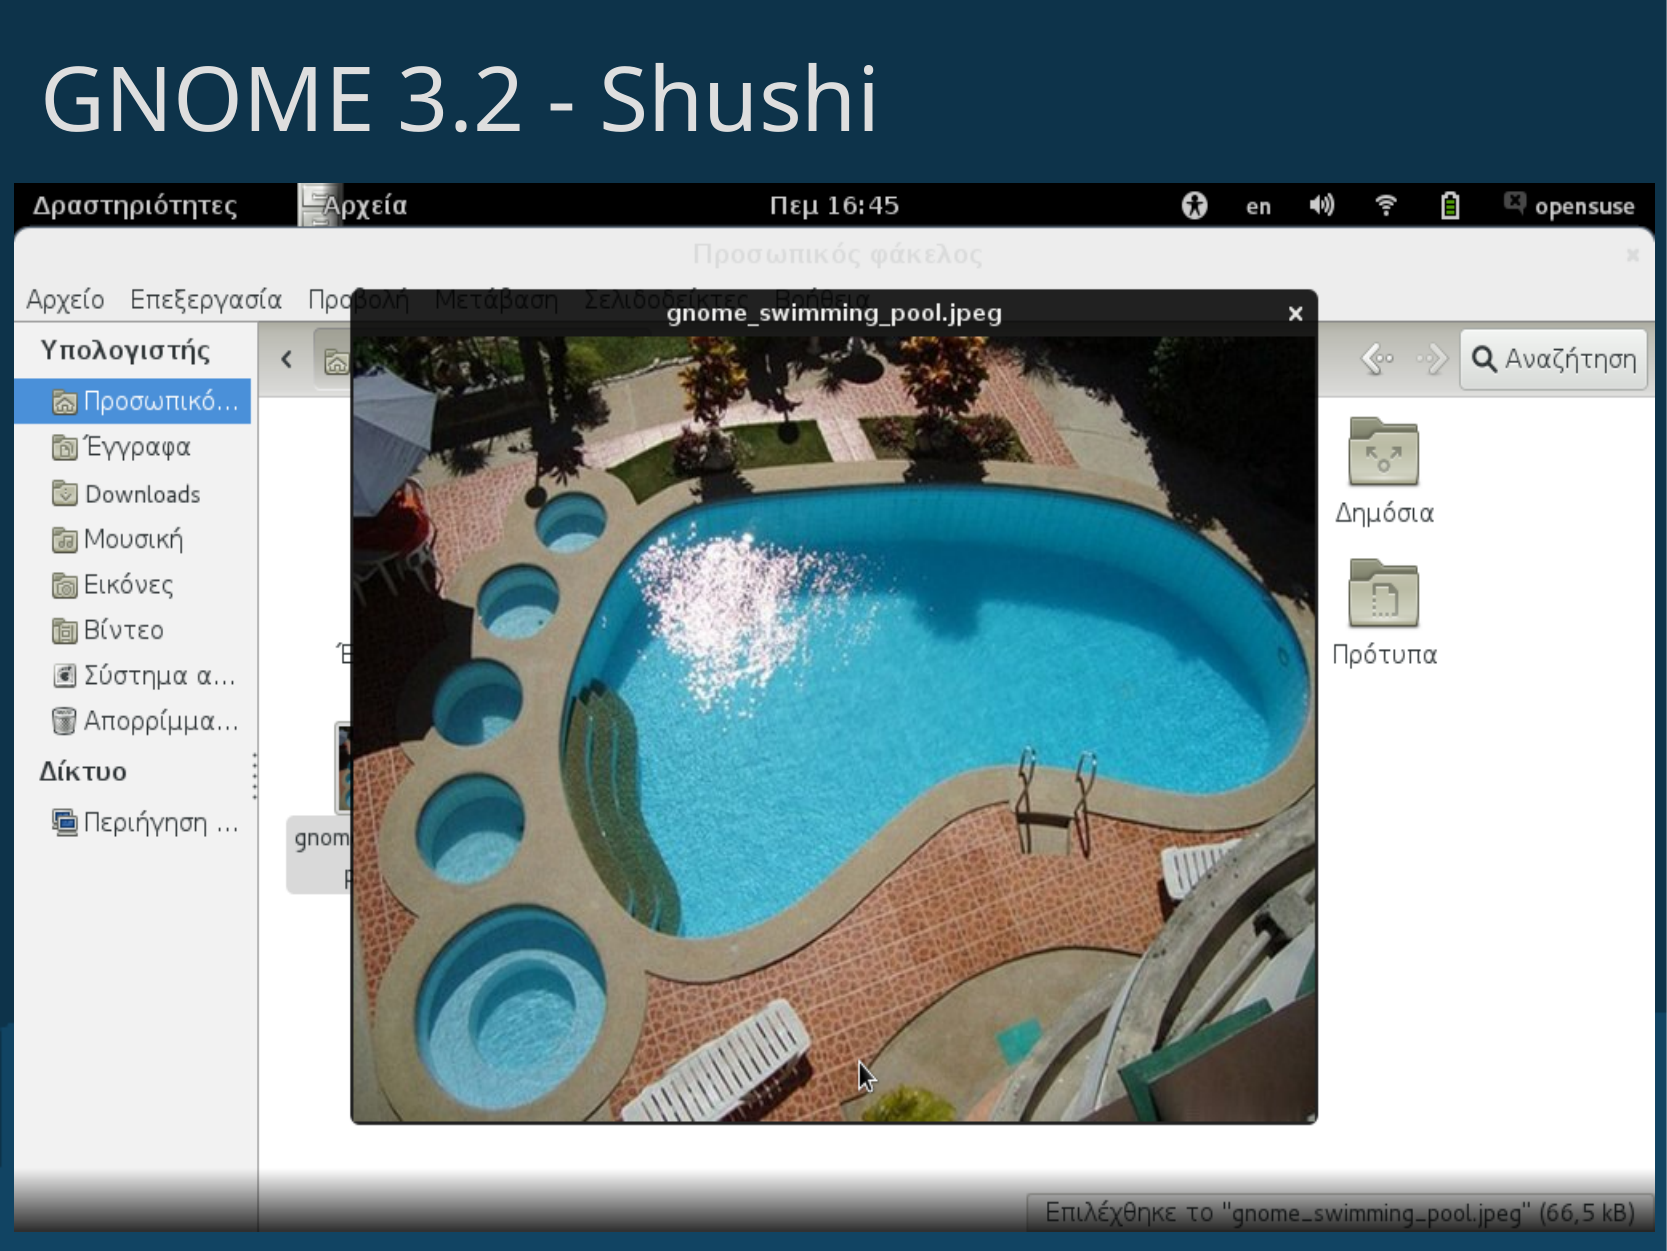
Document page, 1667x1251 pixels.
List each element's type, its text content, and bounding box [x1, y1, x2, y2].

title GNOME 3.2 - Shushi [40, 50, 1627, 183]
picture [0, 0, 1667, 1251]
